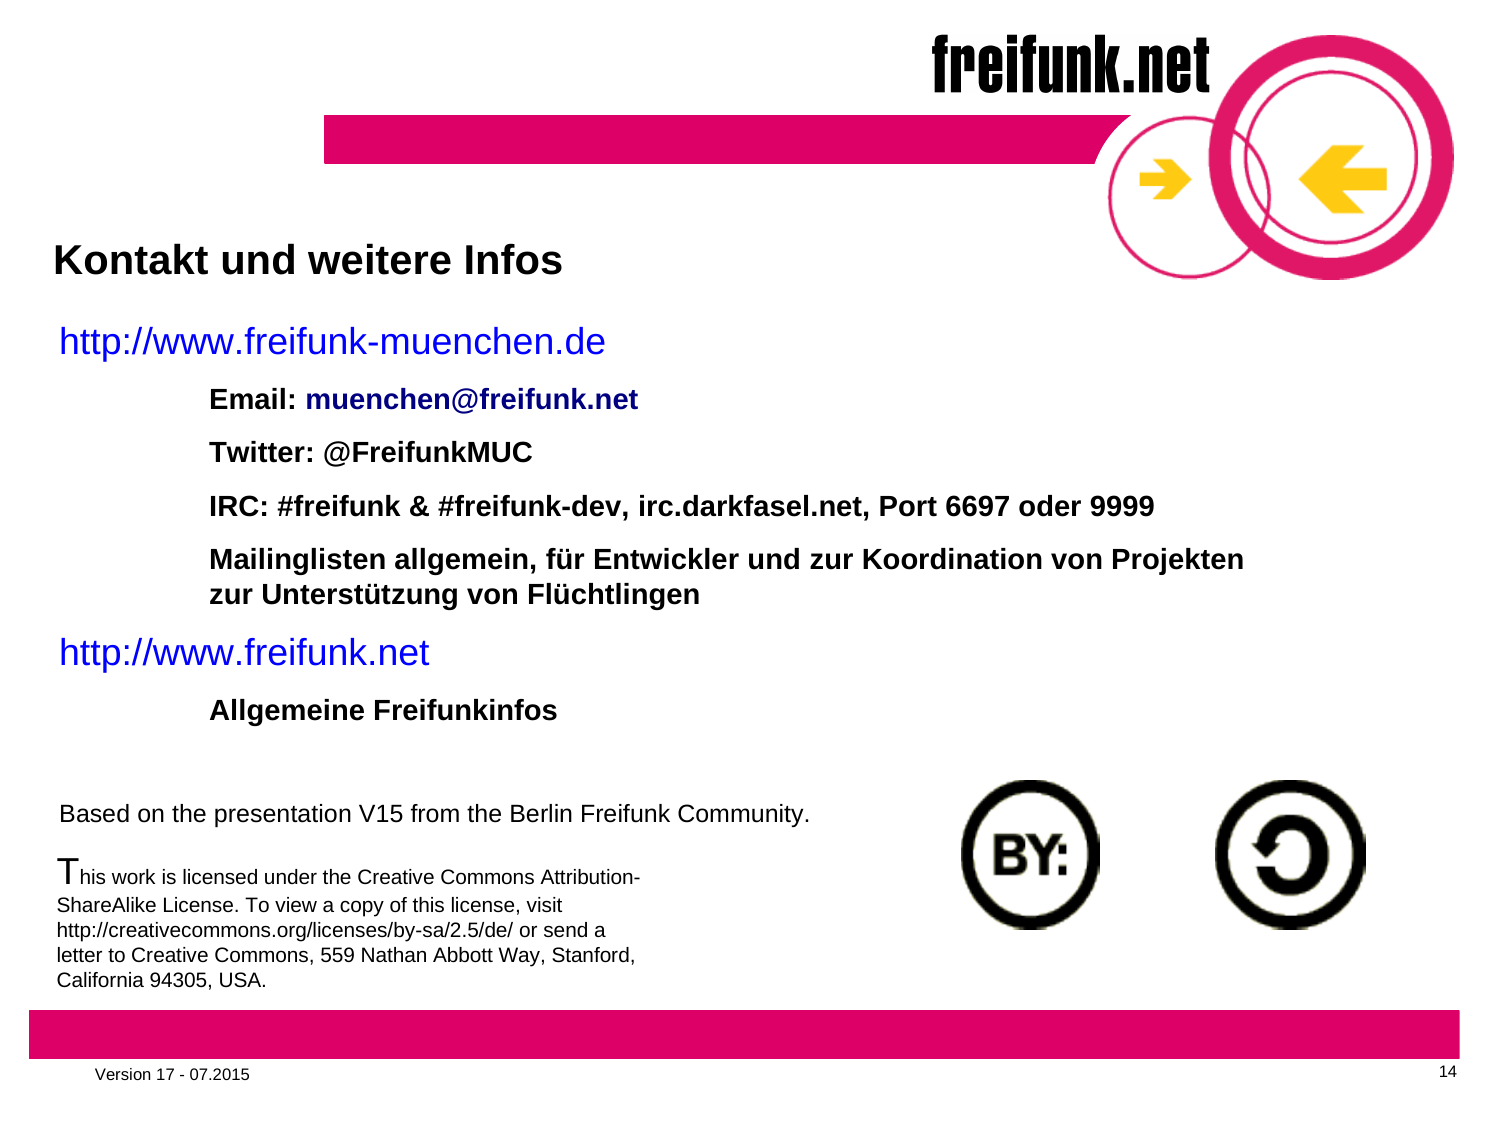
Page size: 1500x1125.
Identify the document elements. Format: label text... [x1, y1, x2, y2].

text_box Kontakt und weitere Infos [53, 233, 1046, 313]
picture [932, 34, 1454, 280]
text_box http://www.freifunk-muenchen.de Email: muenchen@freifunk.net Twitter: @FreifunkMUC IRC: #freifunk & #freifunk-dev, irc.darkfasel.net, Port 6697 oder 9999 Mailinglisten allgemein, für Entwickler und zur Koordination von Projekten zur Unterstützung von Flüchtlingen http://www.freifunk.net Allgemeine Freifunkinfos Based on the presentation V15 from the Berlin Freifunk Community. [59, 317, 1288, 956]
picture [1215, 780, 1366, 930]
text_box This work is licensed under the Creative Commons Attribution-ShareAlike License. To view a copy of this license, visit http://creativecommons.org/licenses/by-sa/2.5/de/ or send a letter to Creative Commons, 559 Nathan Abbott Way, Stanford, California 94305, USA. [56, 847, 645, 1000]
picture [961, 780, 1100, 930]
